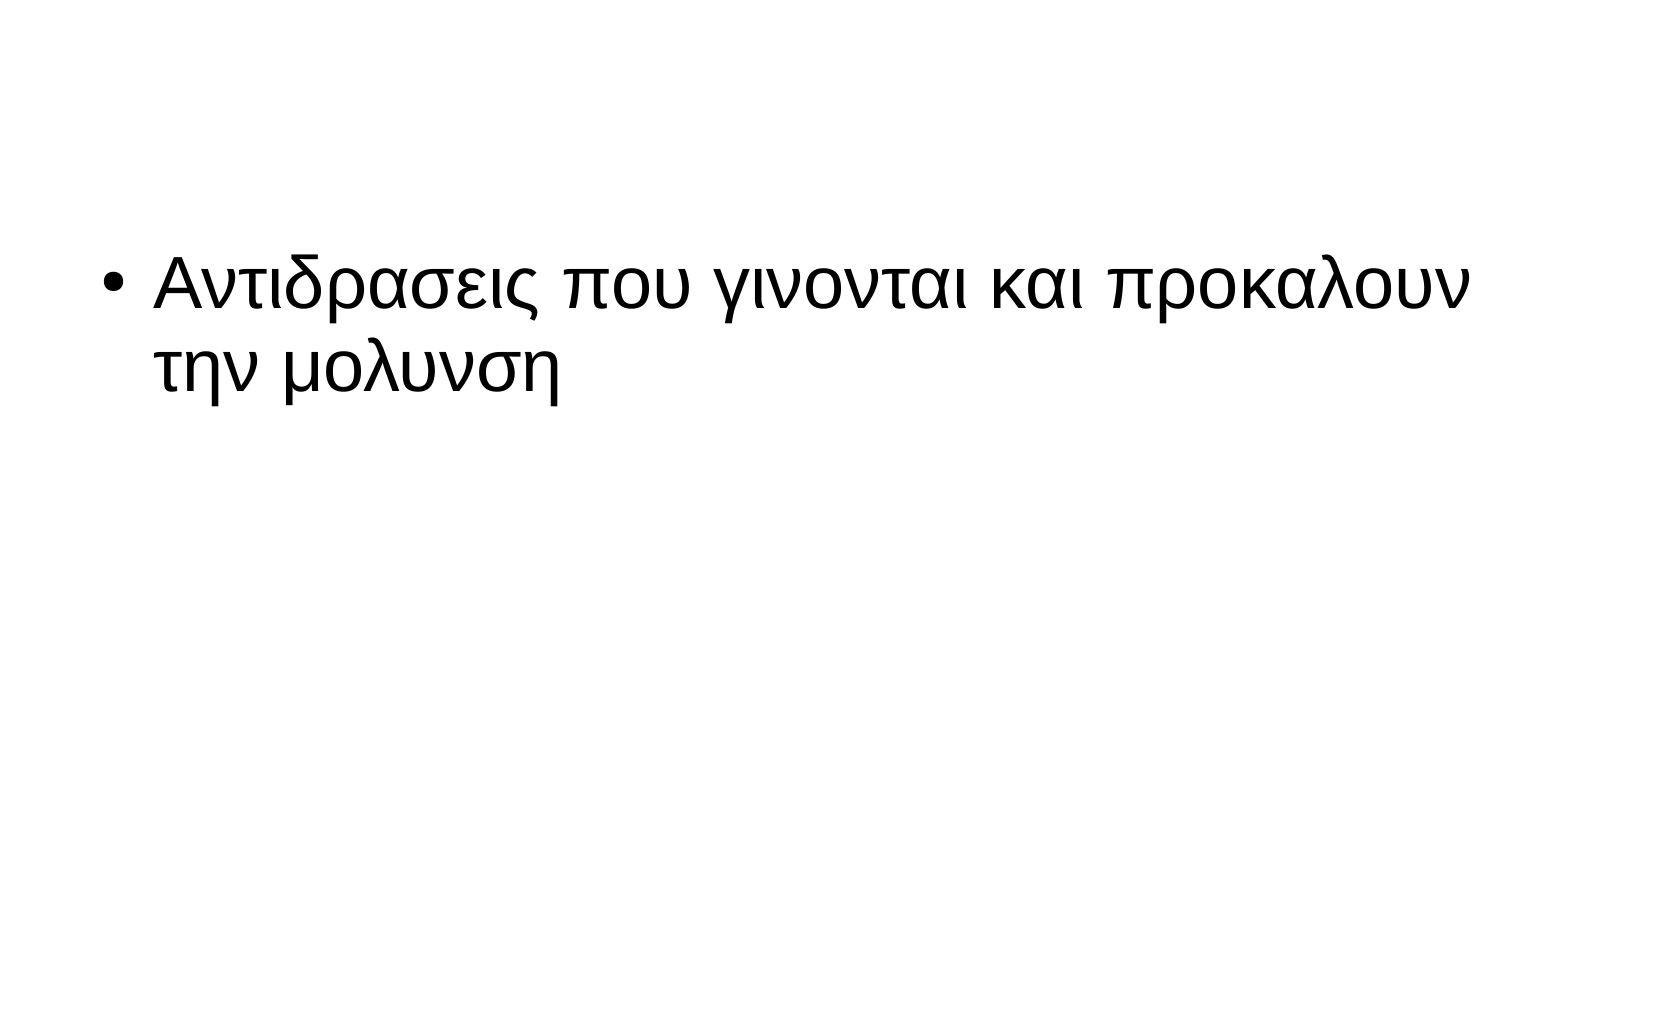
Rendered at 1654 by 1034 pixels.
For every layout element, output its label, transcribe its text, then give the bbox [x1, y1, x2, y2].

list Αντιδρασεις που γινονται και προκαλουν την μολυνση [82, 241, 1571, 842]
